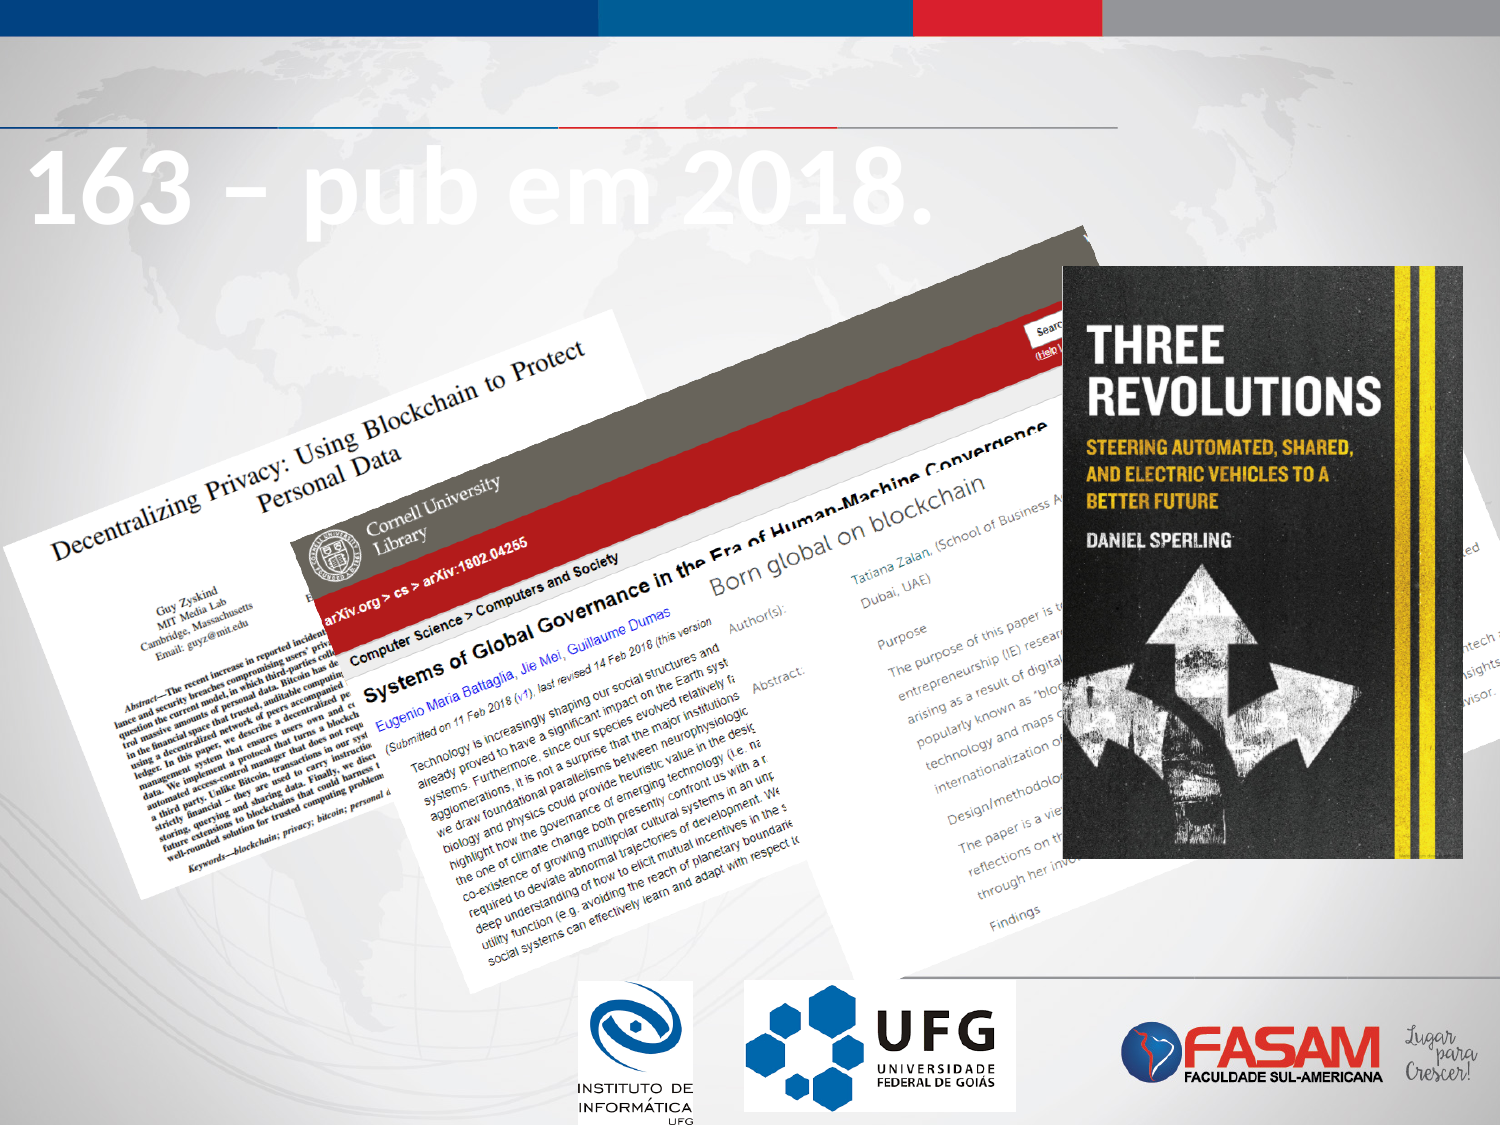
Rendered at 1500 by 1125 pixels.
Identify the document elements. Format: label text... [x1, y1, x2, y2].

text_box 163 – pub em 2018. [7, 104, 954, 256]
picture [0, 0, 1500, 1125]
